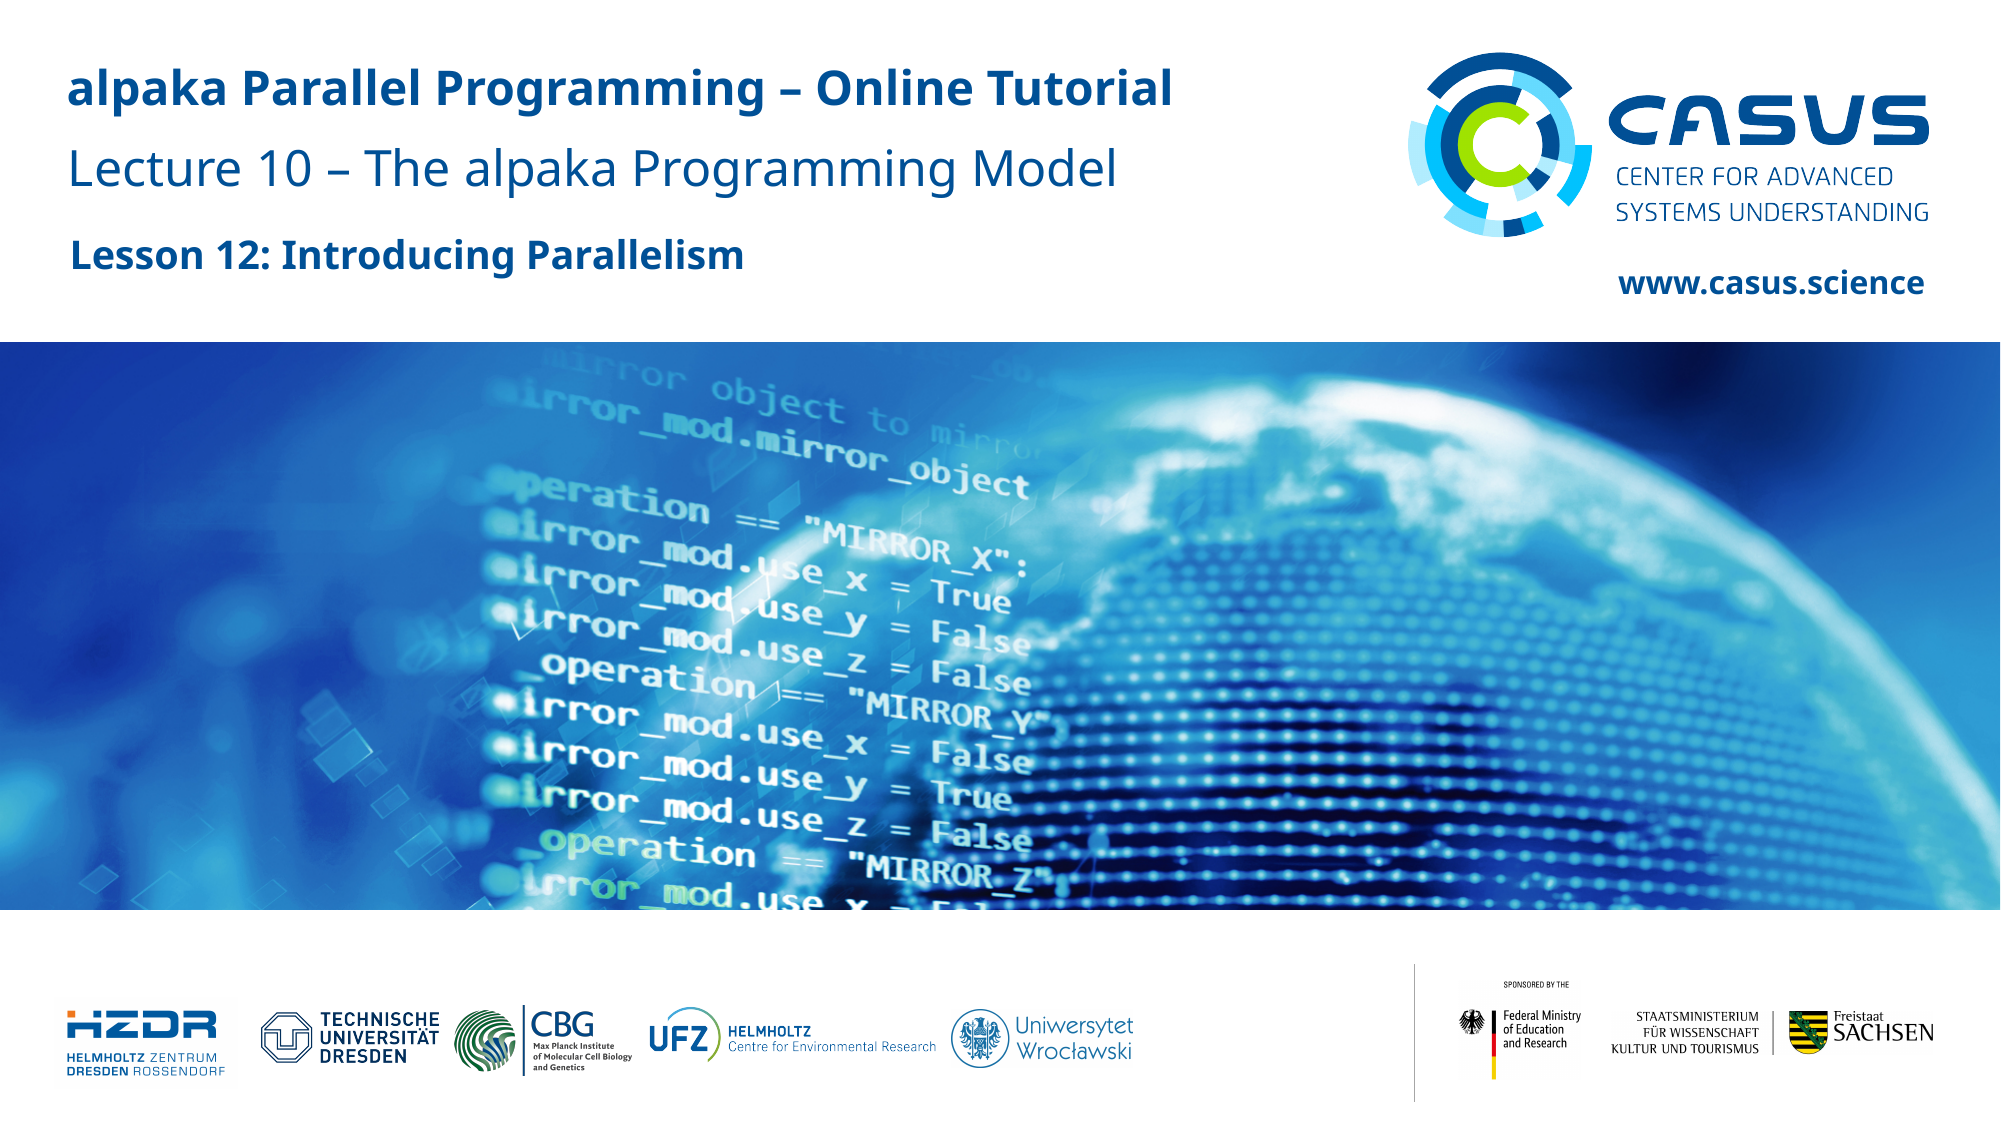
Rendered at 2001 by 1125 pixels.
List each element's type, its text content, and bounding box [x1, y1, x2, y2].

picture [0, 342, 2001, 910]
picture [454, 982, 1133, 1084]
picture [54, 997, 238, 1089]
title alpaka Parallel Programming – Online Tutorial [66, 53, 1389, 122]
picture [1611, 1011, 1933, 1055]
subtitle Lecture 10 – The alpaka Programming Model [67, 132, 1390, 202]
picture [1458, 980, 1581, 1080]
picture [261, 1012, 439, 1063]
picture [1408, 52, 1929, 238]
text_box Lesson 12: Introducing Parallelism [54, 219, 1377, 289]
